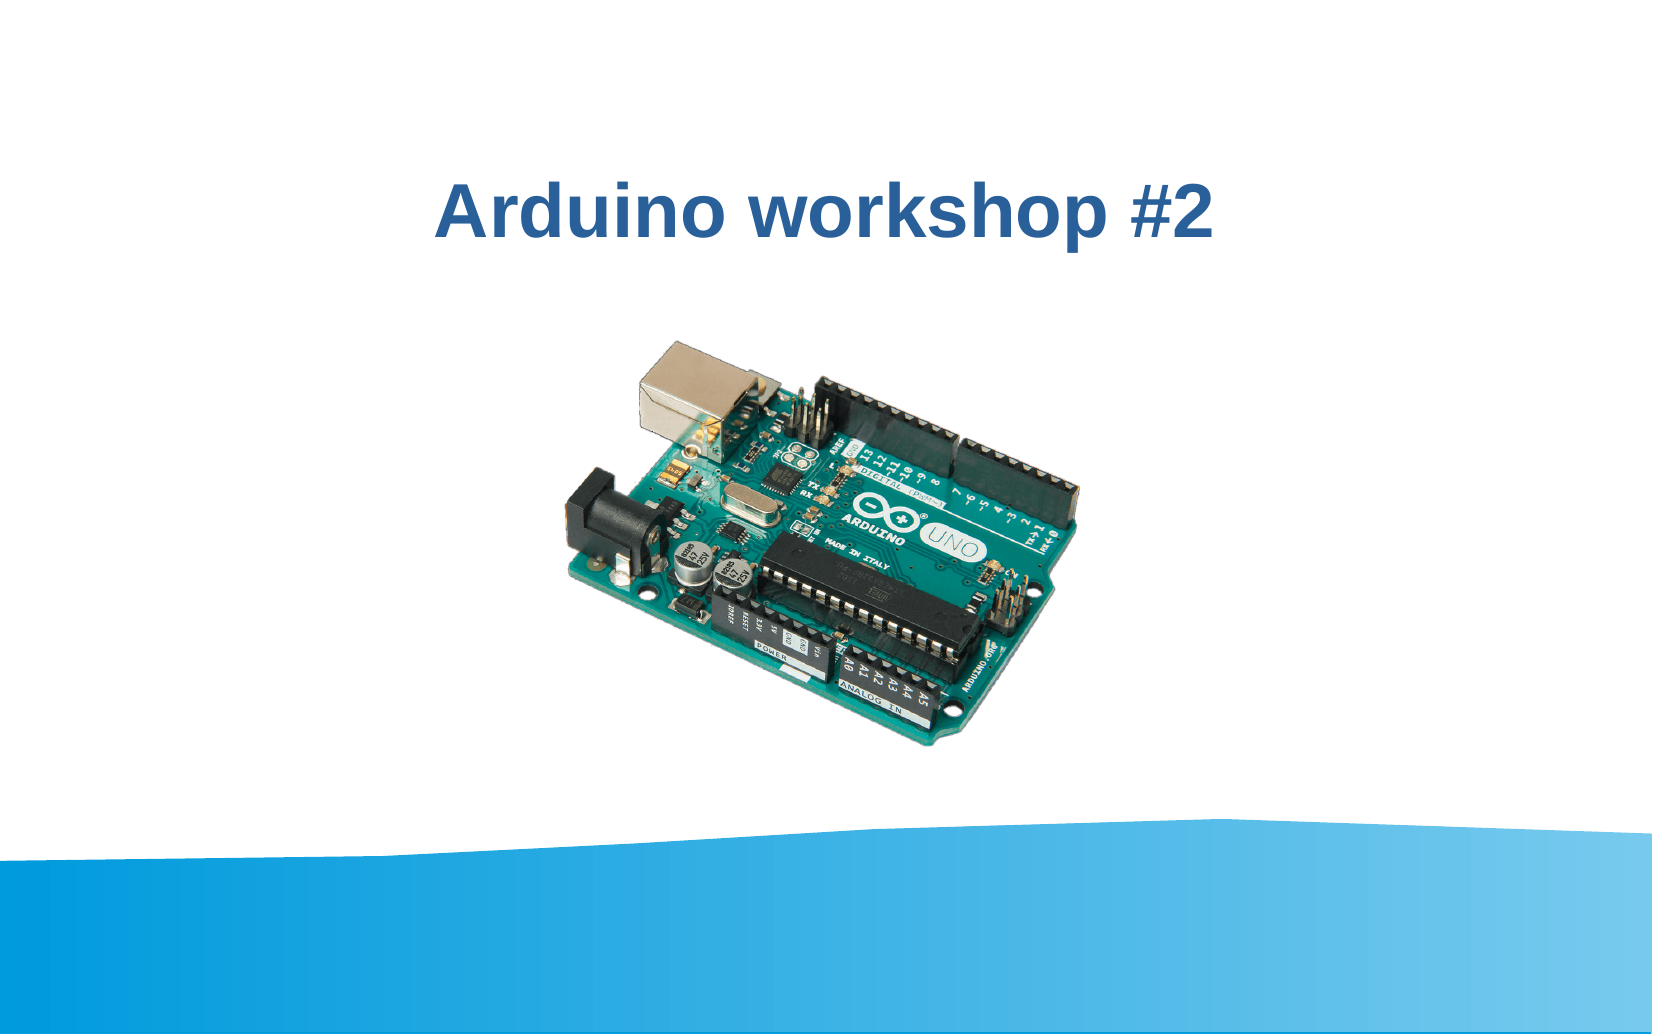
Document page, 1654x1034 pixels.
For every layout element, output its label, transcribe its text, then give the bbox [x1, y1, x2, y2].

title Arduino workshop #2 [0, 112, 1651, 310]
picture [562, 337, 1088, 749]
